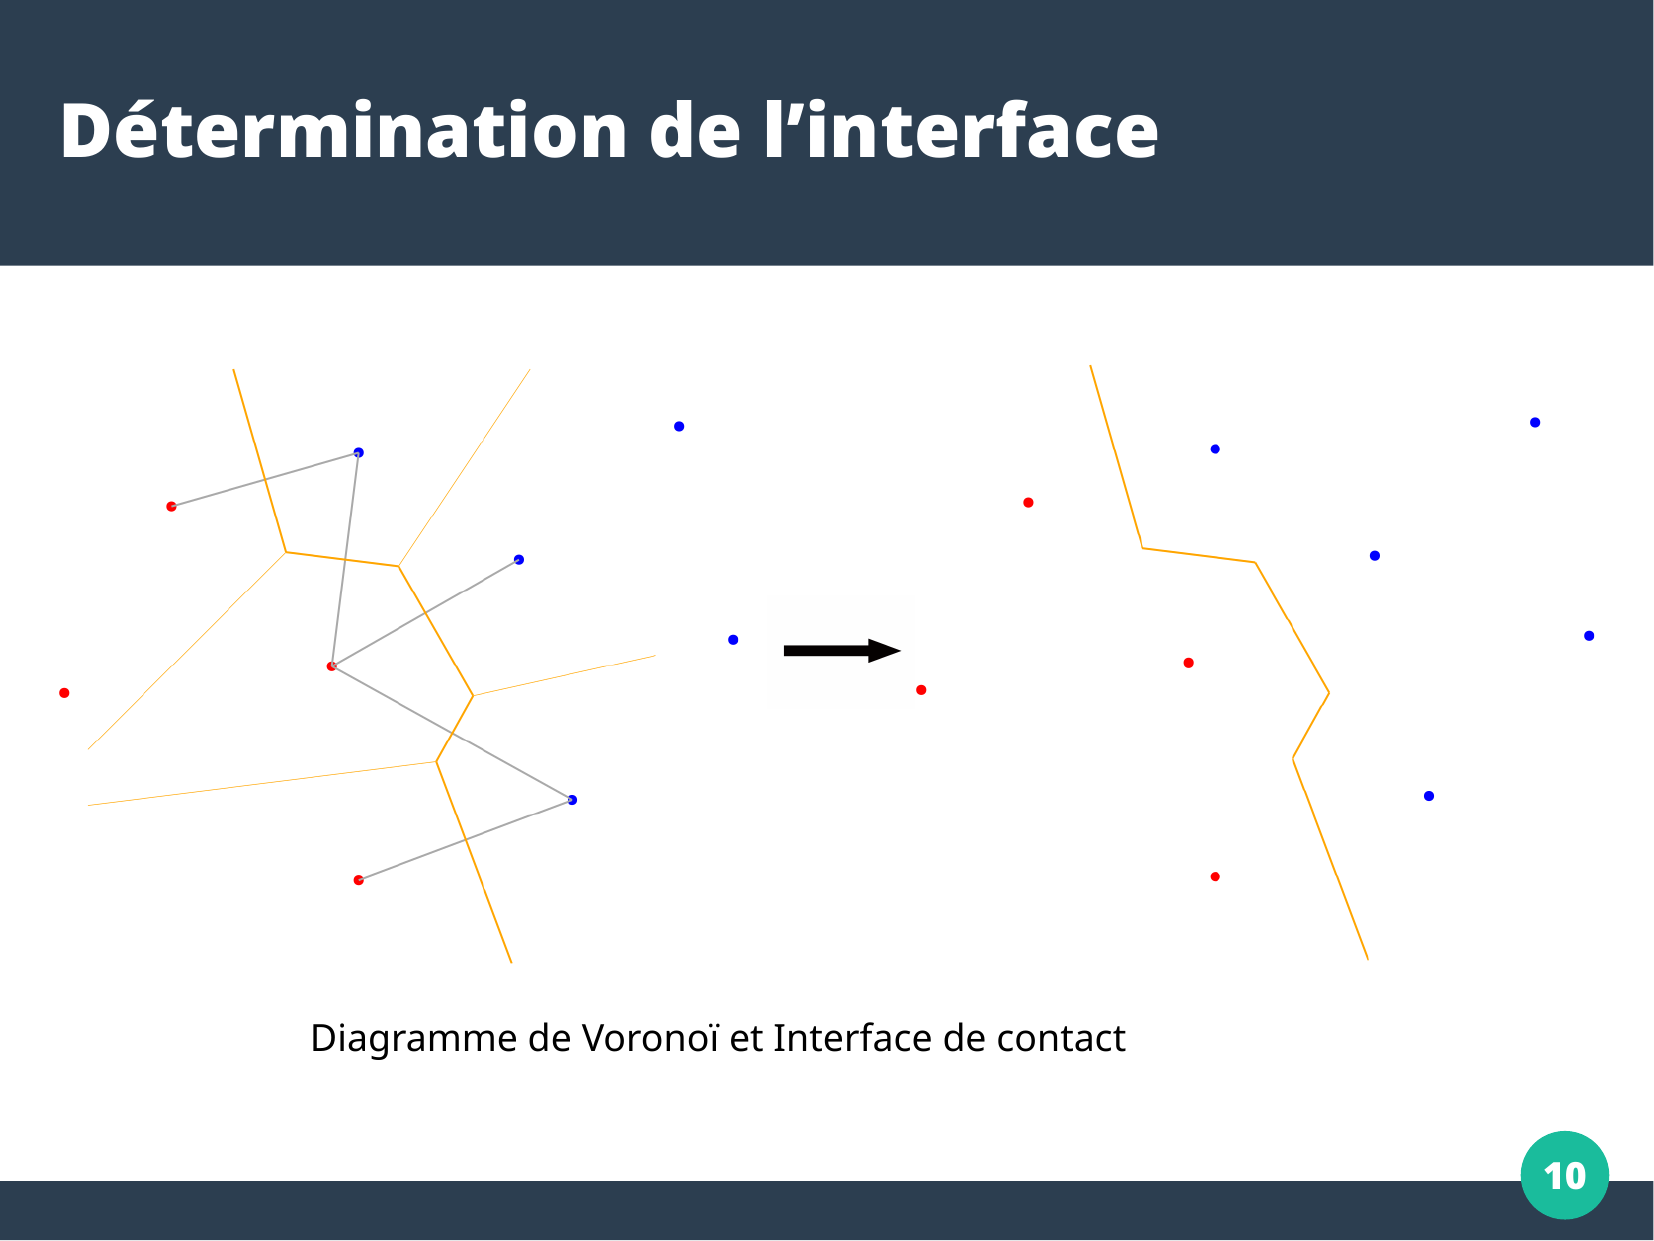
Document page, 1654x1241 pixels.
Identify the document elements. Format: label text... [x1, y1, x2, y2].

picture [58, 368, 739, 964]
title Détermination de l’interface [59, 49, 1595, 207]
picture [767, 364, 1595, 961]
text_box Diagramme de Voronoï et Interface de contact [295, 1003, 1447, 1063]
